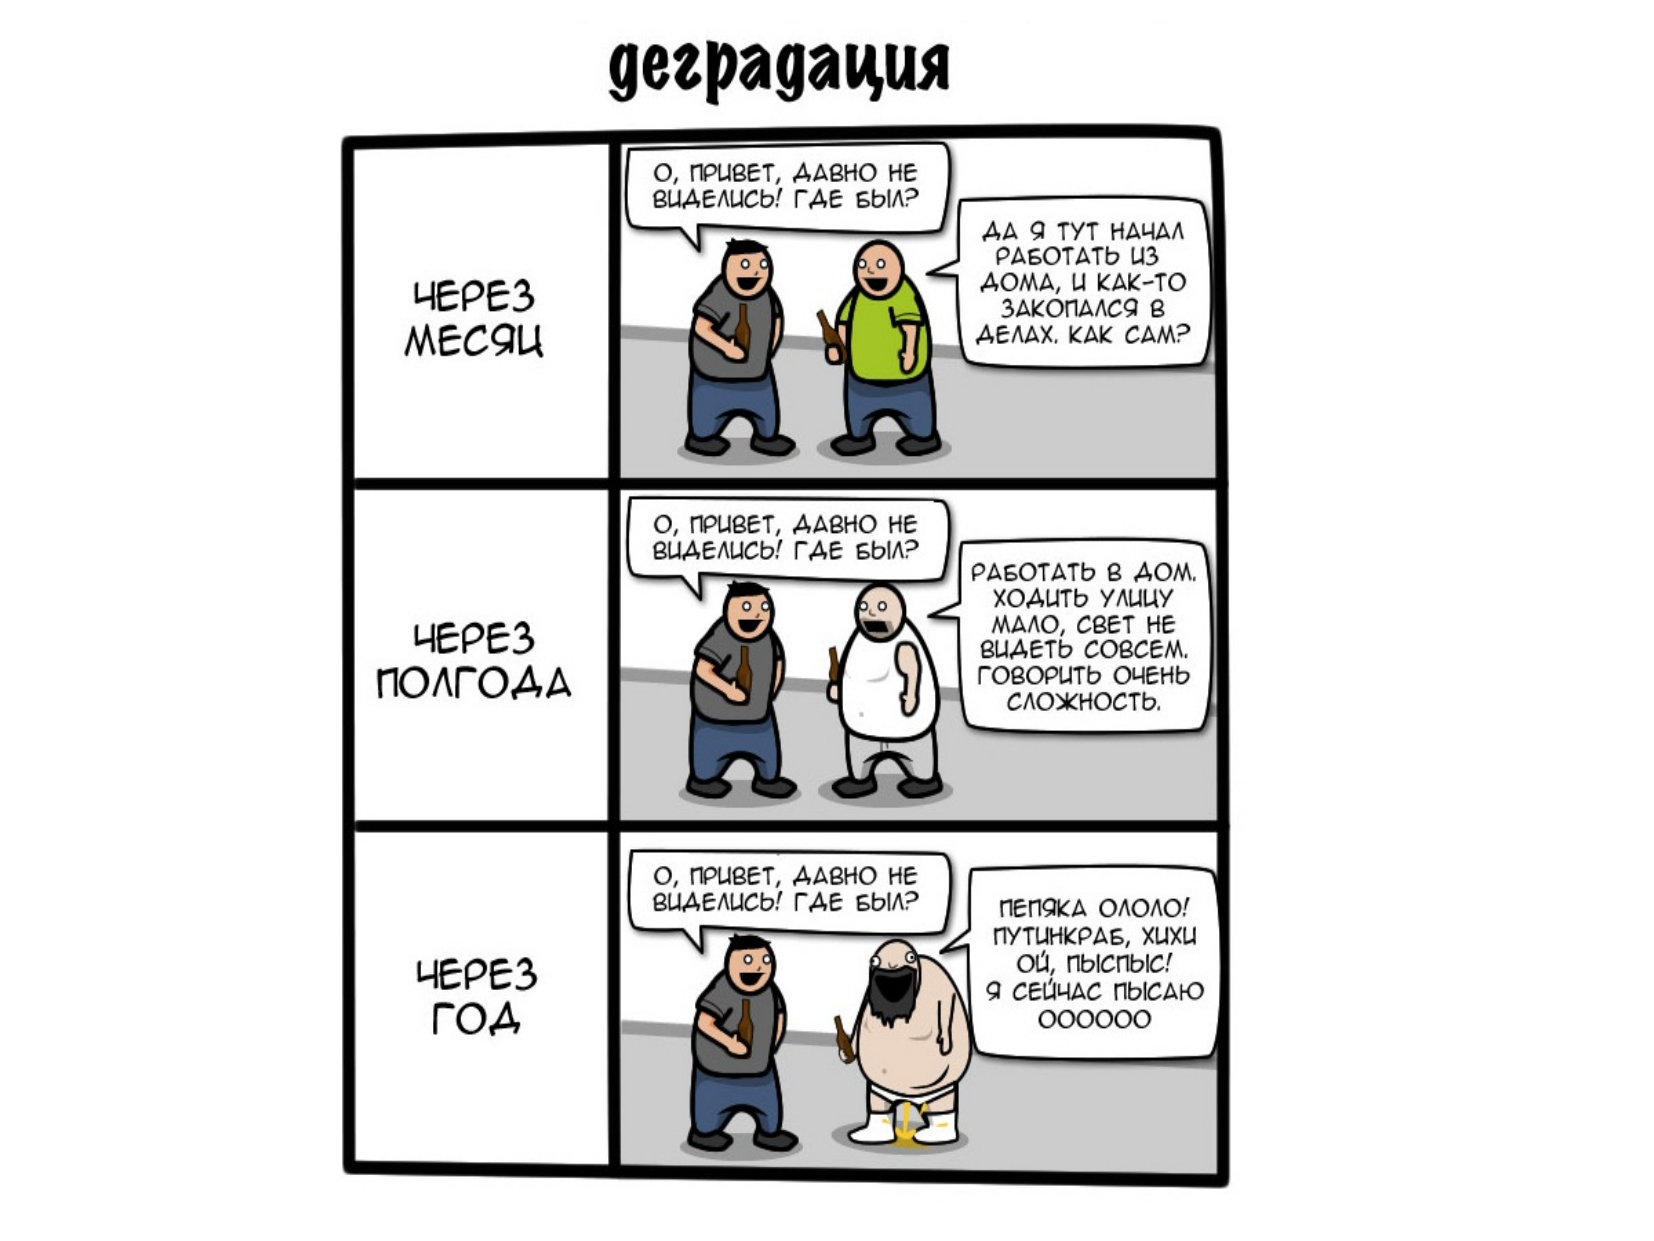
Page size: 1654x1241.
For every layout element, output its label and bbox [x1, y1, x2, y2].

picture [330, 17, 1276, 1229]
